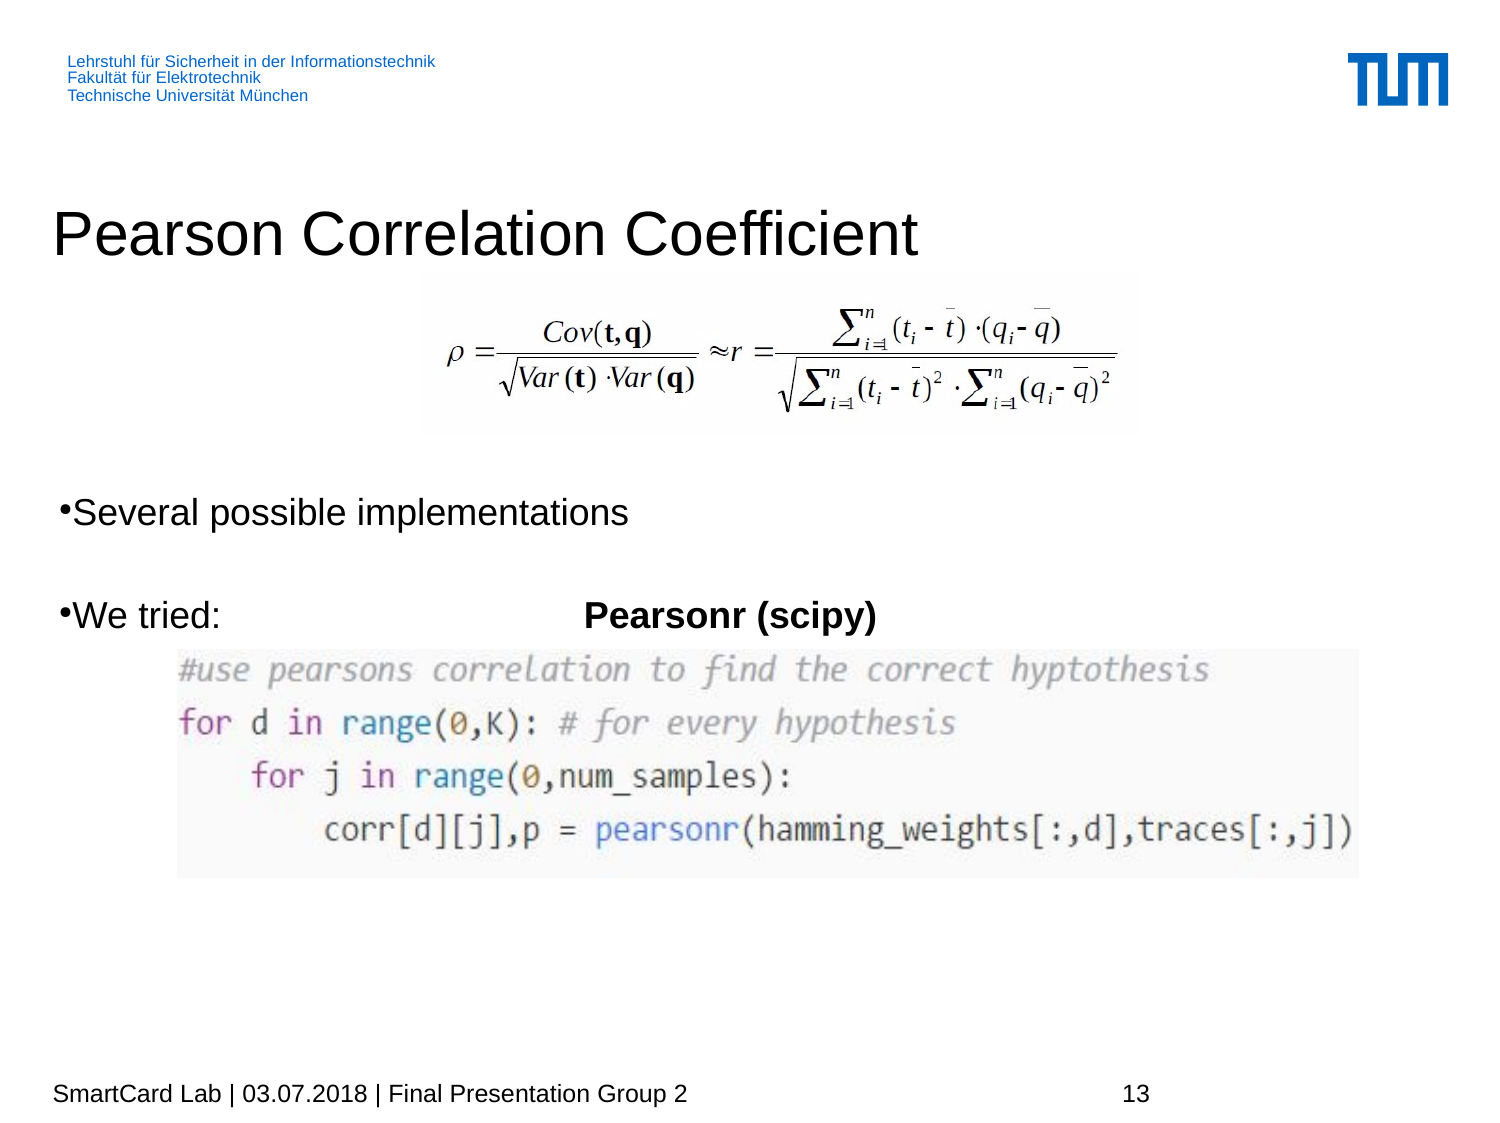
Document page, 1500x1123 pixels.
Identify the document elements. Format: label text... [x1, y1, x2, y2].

list Several possible implementations We tried: Pearsonr (scipy) [59, 177, 1500, 793]
picture [419, 273, 1140, 438]
picture [177, 649, 1359, 878]
text_box SmartCard Lab | 03.07.2018 | Final Presentation Group 2 [52, 1062, 1116, 1123]
text_box <number> [1122, 1062, 1459, 1123]
